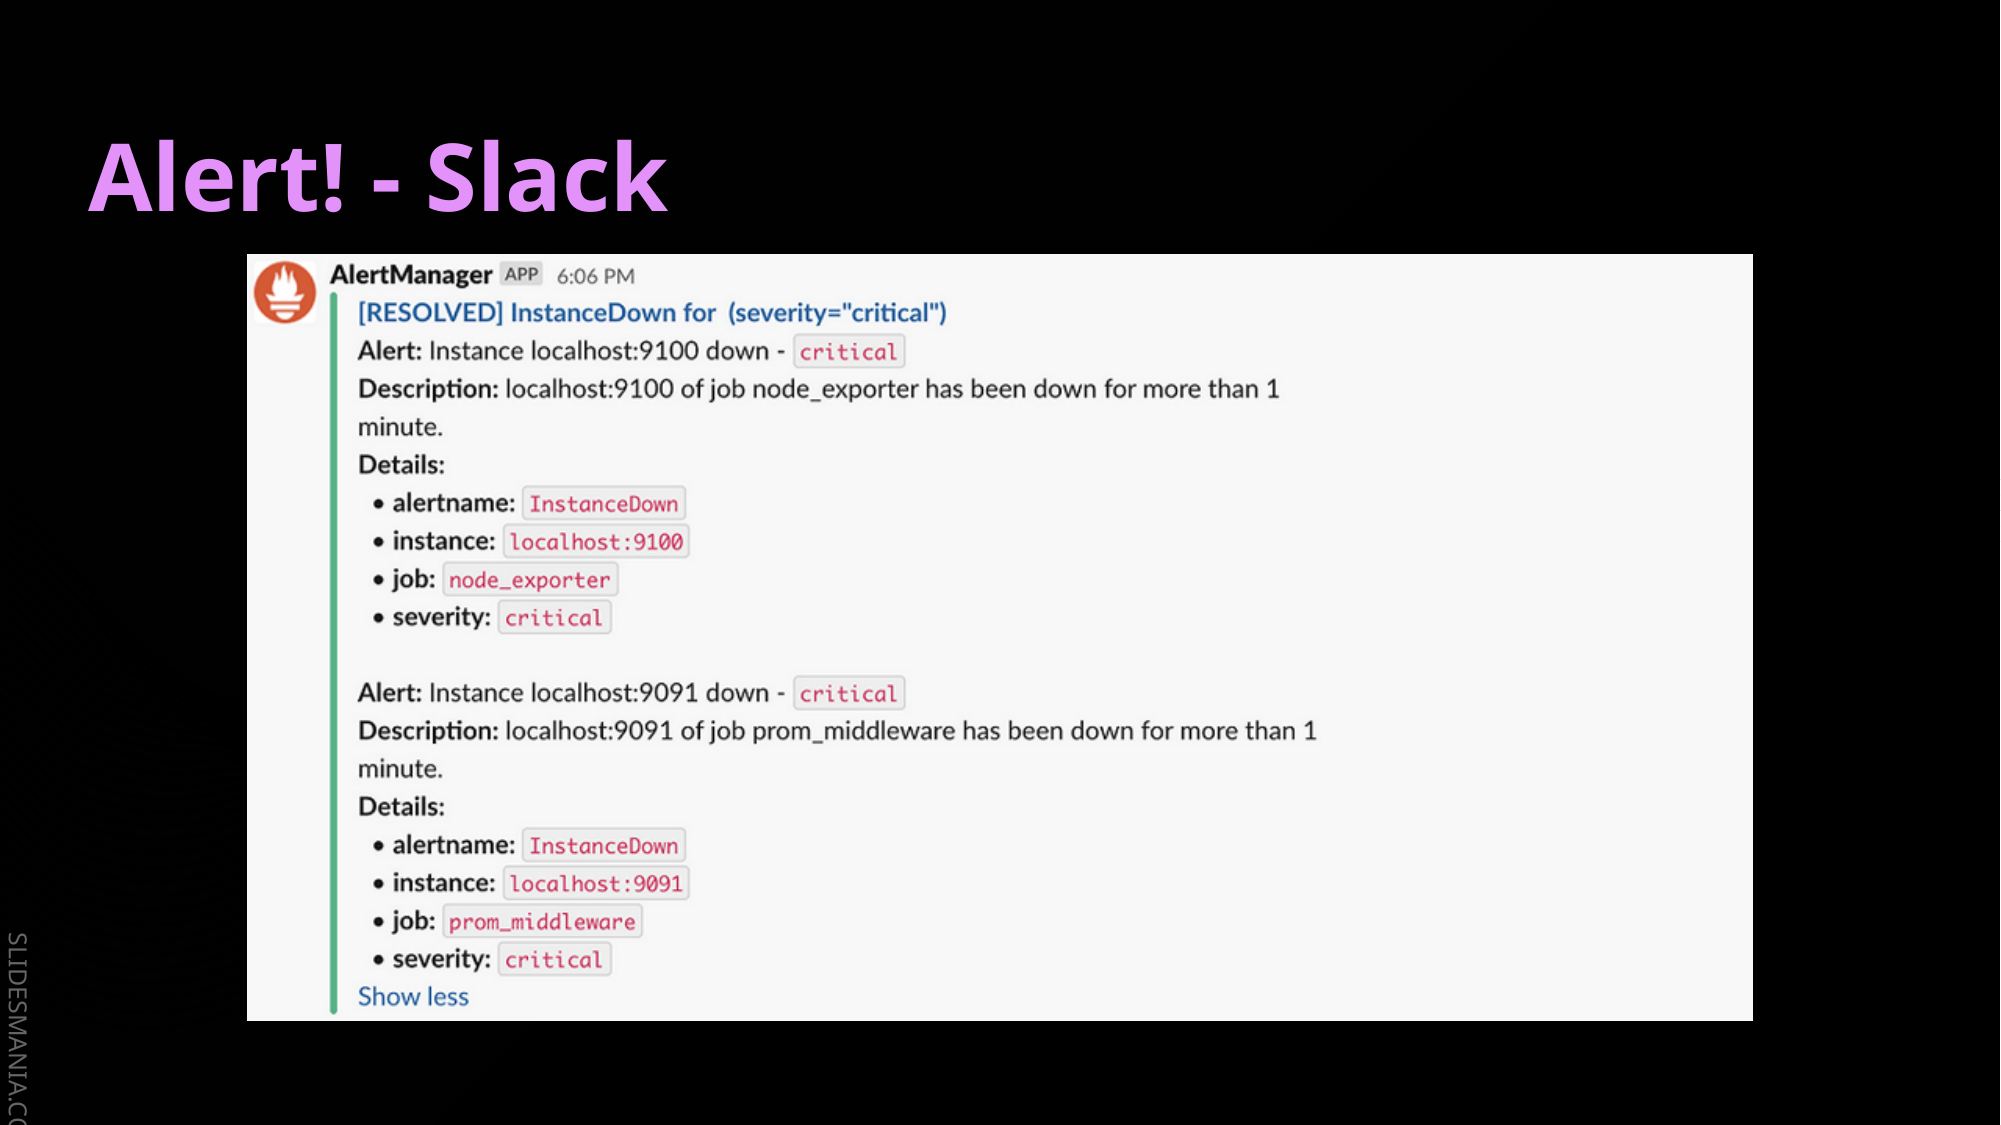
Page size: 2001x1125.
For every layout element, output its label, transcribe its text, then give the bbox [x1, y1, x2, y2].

picture [247, 254, 1753, 1021]
title Alert! - Slack [68, 97, 1932, 223]
